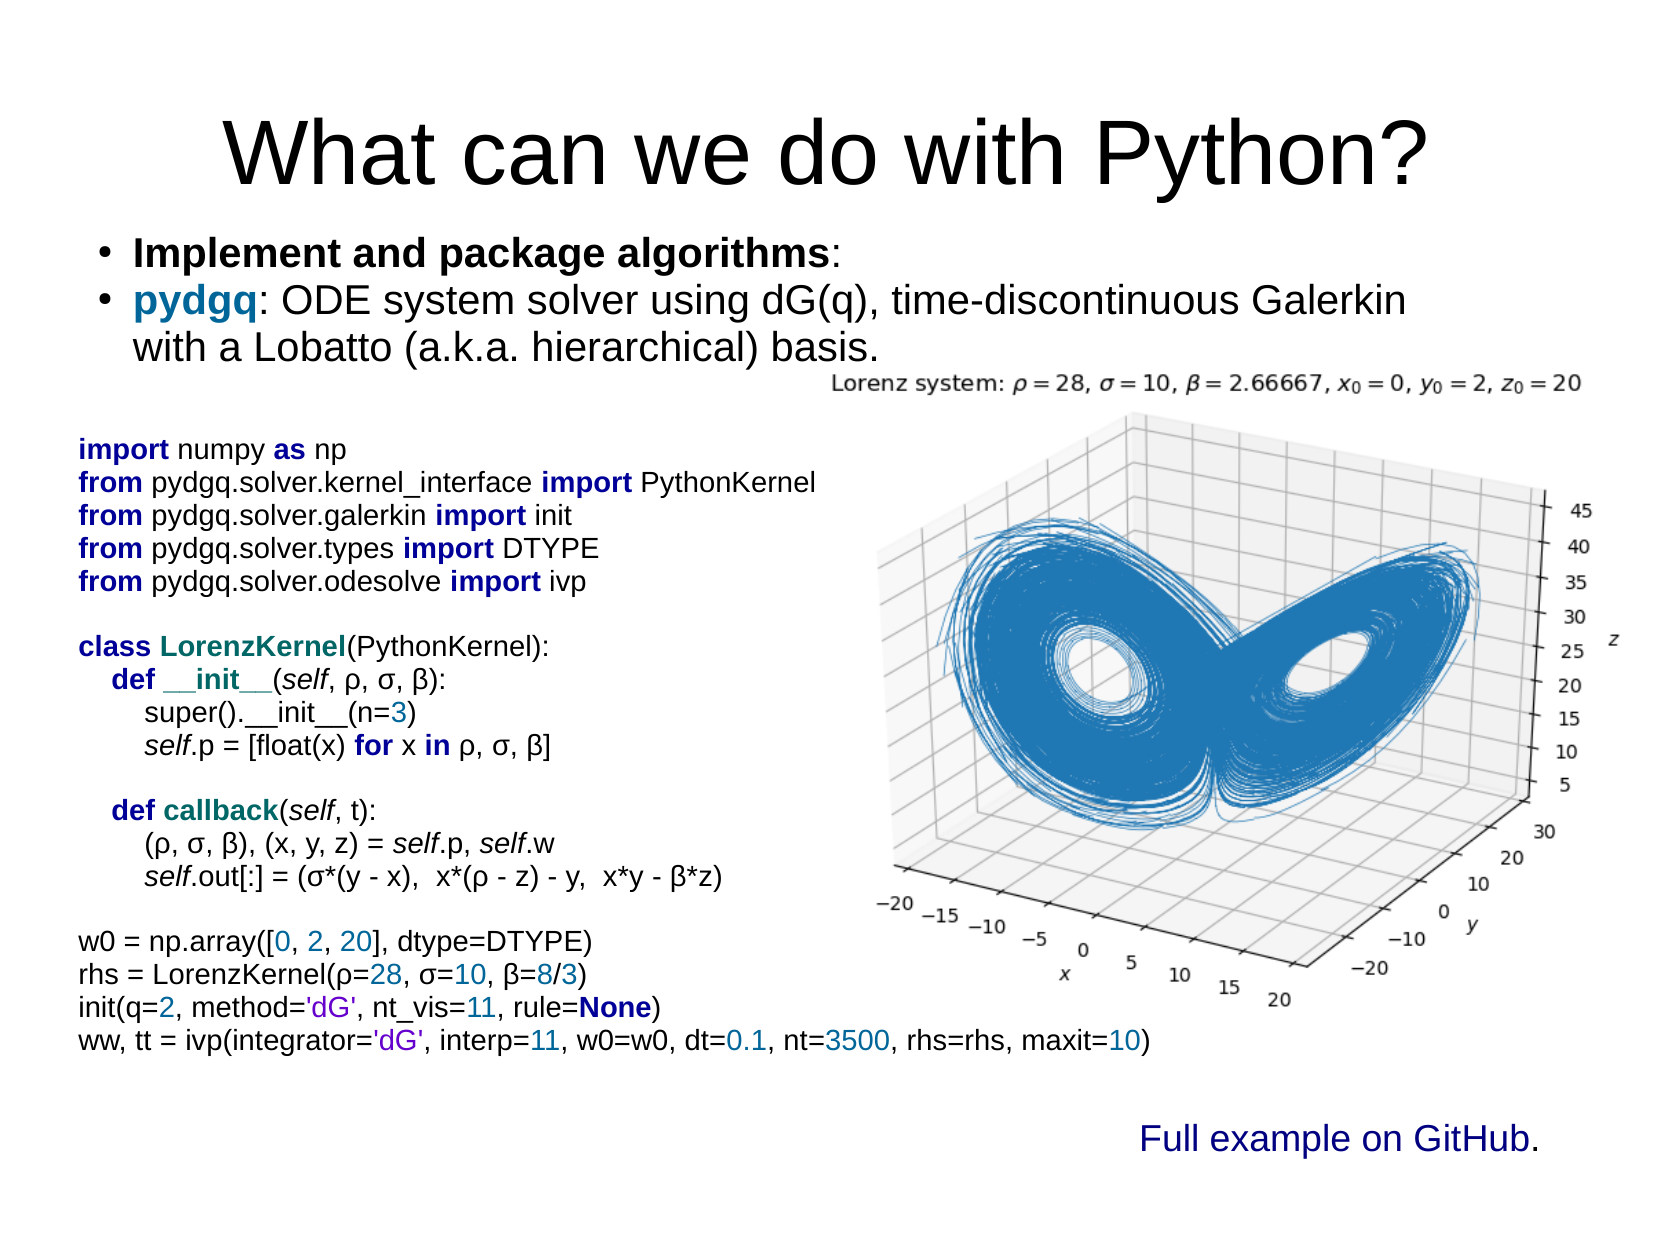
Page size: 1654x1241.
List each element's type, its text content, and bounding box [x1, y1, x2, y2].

picture [1561, 358, 1646, 1020]
text_box import numpy as np from pydgq.solver.kernel_interface import PythonKernel from pydgq.solver.galerkin import init from pydgq.solver.types import DTYPE from pydgq.solver.odesolve import ivp class LorenzKernel(PythonKernel): def __init__(self, ρ, σ, β): super().__init__(n=3) self.p = [float(x) for x in ρ, σ, β] def callback(self, t): (ρ, σ, β), (x, y, z) = self.p, self.w self.out[:] = (σ*(y - x), x*(ρ - z) - y, x*y - β*z) w0 = np.array([0, 2, 20], dtype=DTYPE) rhs = LorenzKernel(ρ=28, σ=10, β=8/3) init(q=2, method='dG', nt_vis=11, rule=None) ww, tt = ivp(integrator='dG', interp=11, w0=w0, dt=0.1, nt=3500, rhs=rhs, maxit=10) [63, 426, 1169, 1064]
text_box Full example on GitHub. [1124, 1110, 1556, 1167]
text_box Implement and package algorithms: pydgq: ODE system solver using dG(q), time-discontinuous Galerkin with a Lobatto (a.k.a. hierarchical) basis. [82, 222, 1561, 1192]
title What can we do with Python? [82, 49, 1571, 257]
